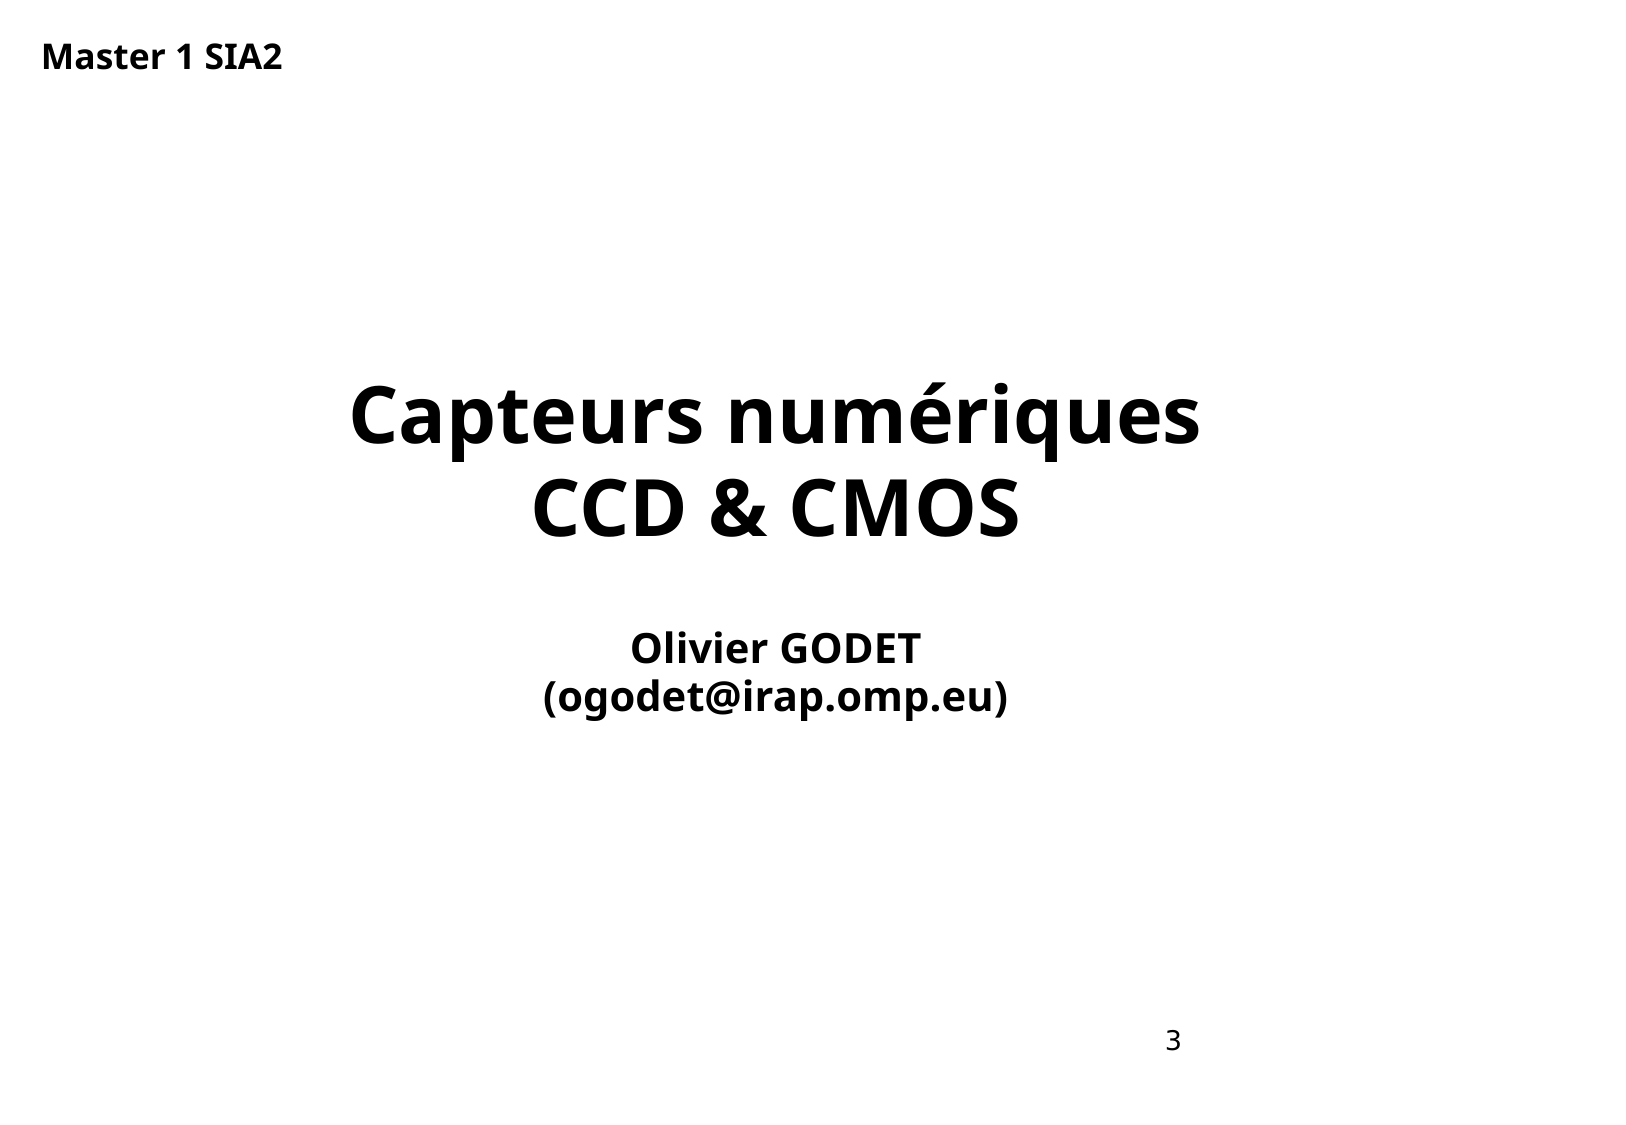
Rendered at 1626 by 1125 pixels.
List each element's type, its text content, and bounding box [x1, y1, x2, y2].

text_box Olivier GODET (ogodet@irap.omp.eu) [528, 617, 1023, 729]
text_box Capteurs numériques CCD & CMOS [333, 363, 1218, 562]
text_box Master 1 SIA2 [26, 22, 1571, 131]
text_box [1164, 1024, 1544, 1103]
